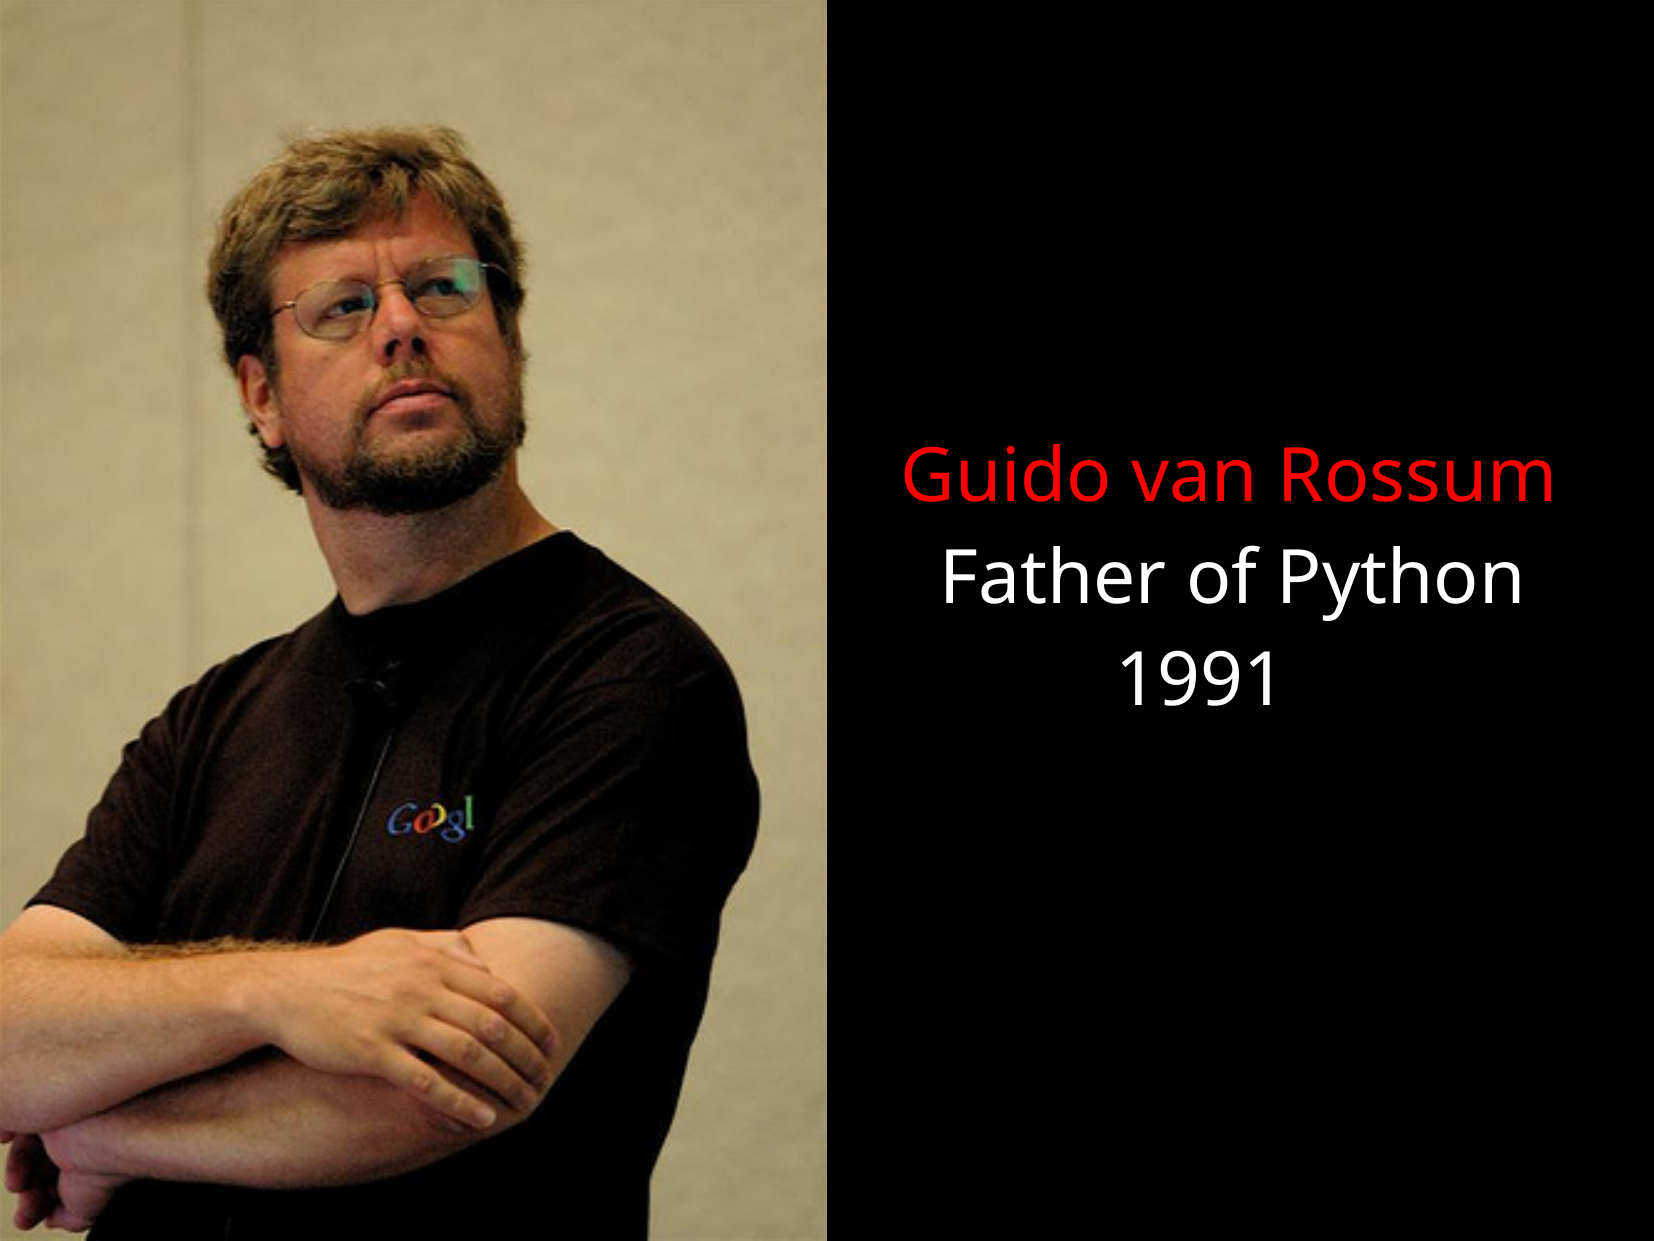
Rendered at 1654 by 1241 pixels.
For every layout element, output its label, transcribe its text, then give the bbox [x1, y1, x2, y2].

text_box Guido van Rossum Father of Python 1991 [885, 413, 1625, 739]
text_box [827, 0, 1654, 1241]
picture [0, 0, 827, 1241]
